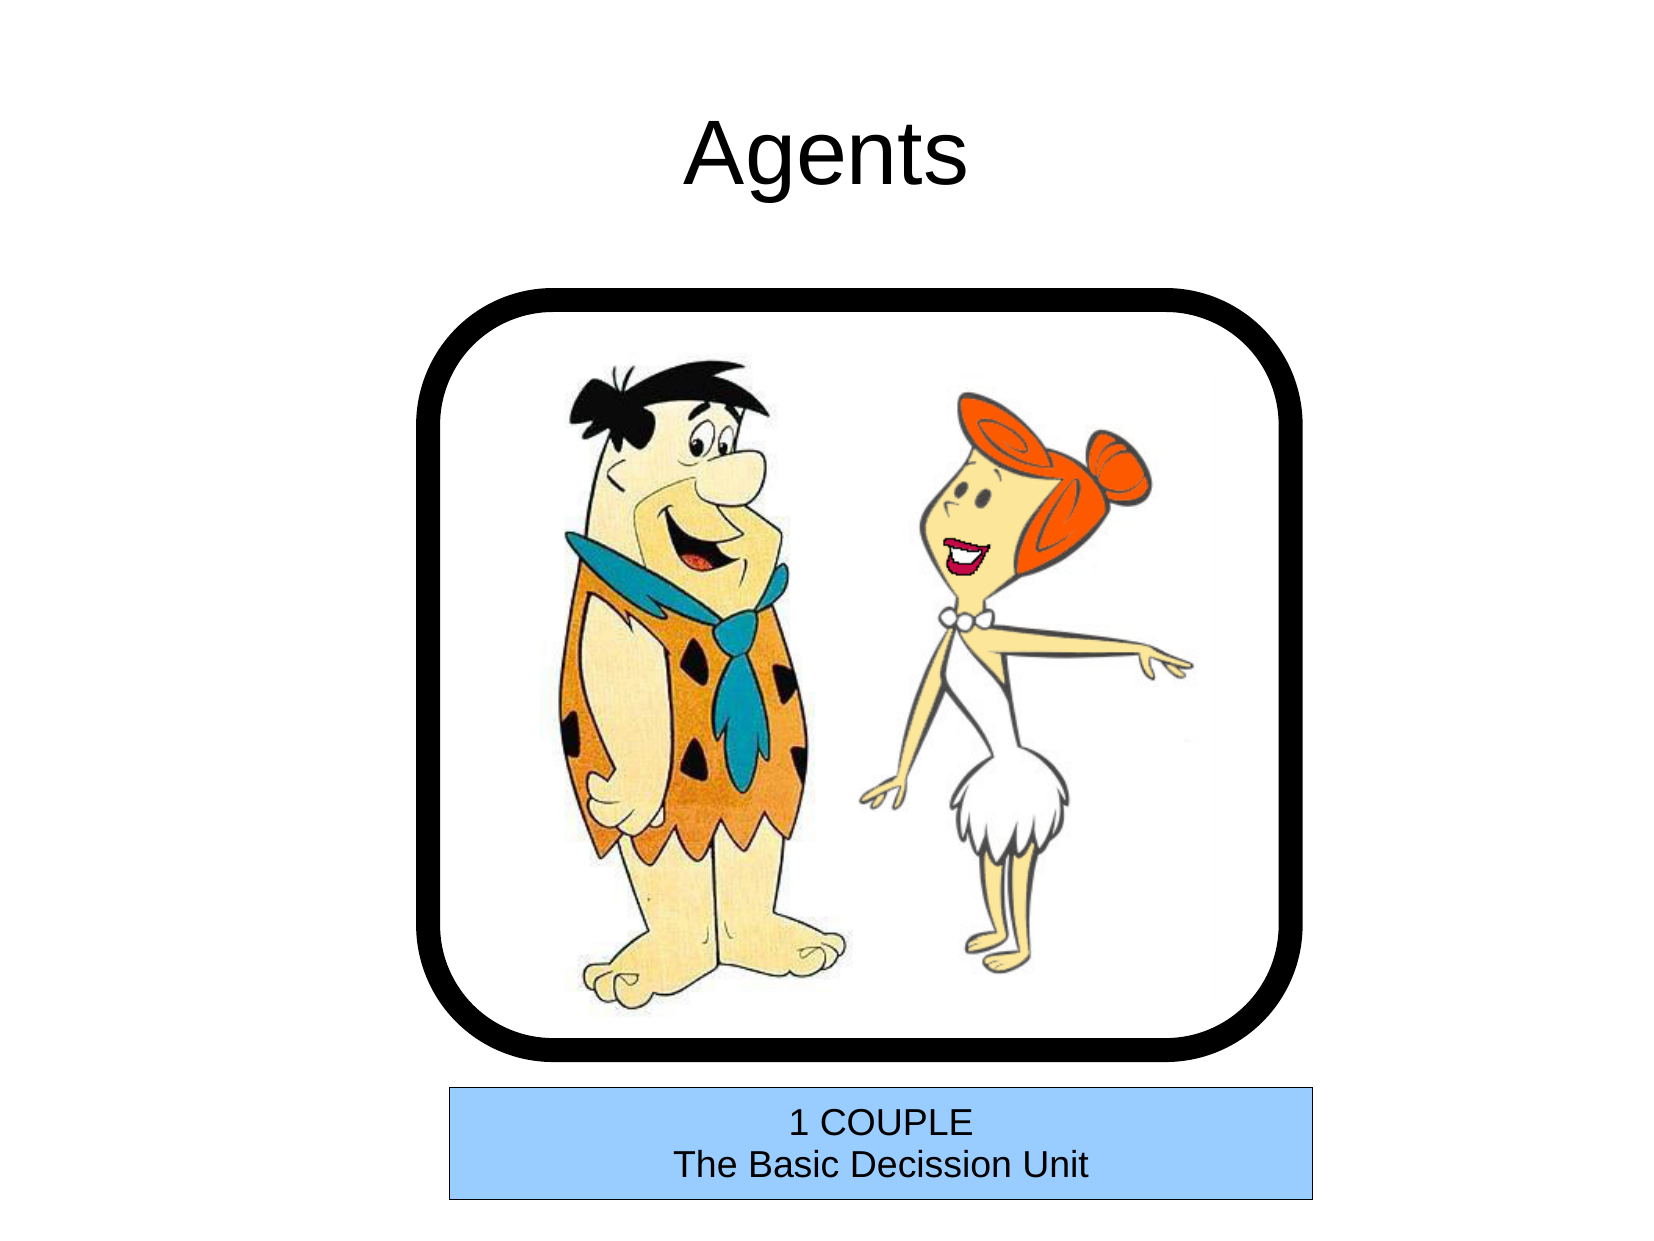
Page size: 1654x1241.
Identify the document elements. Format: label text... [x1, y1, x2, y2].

picture [540, 341, 1216, 1019]
title Agents [82, 49, 1571, 257]
text_box [428, 300, 1291, 1051]
text_box 1 COUPLE The Basic Decission Unit [449, 1087, 1313, 1200]
